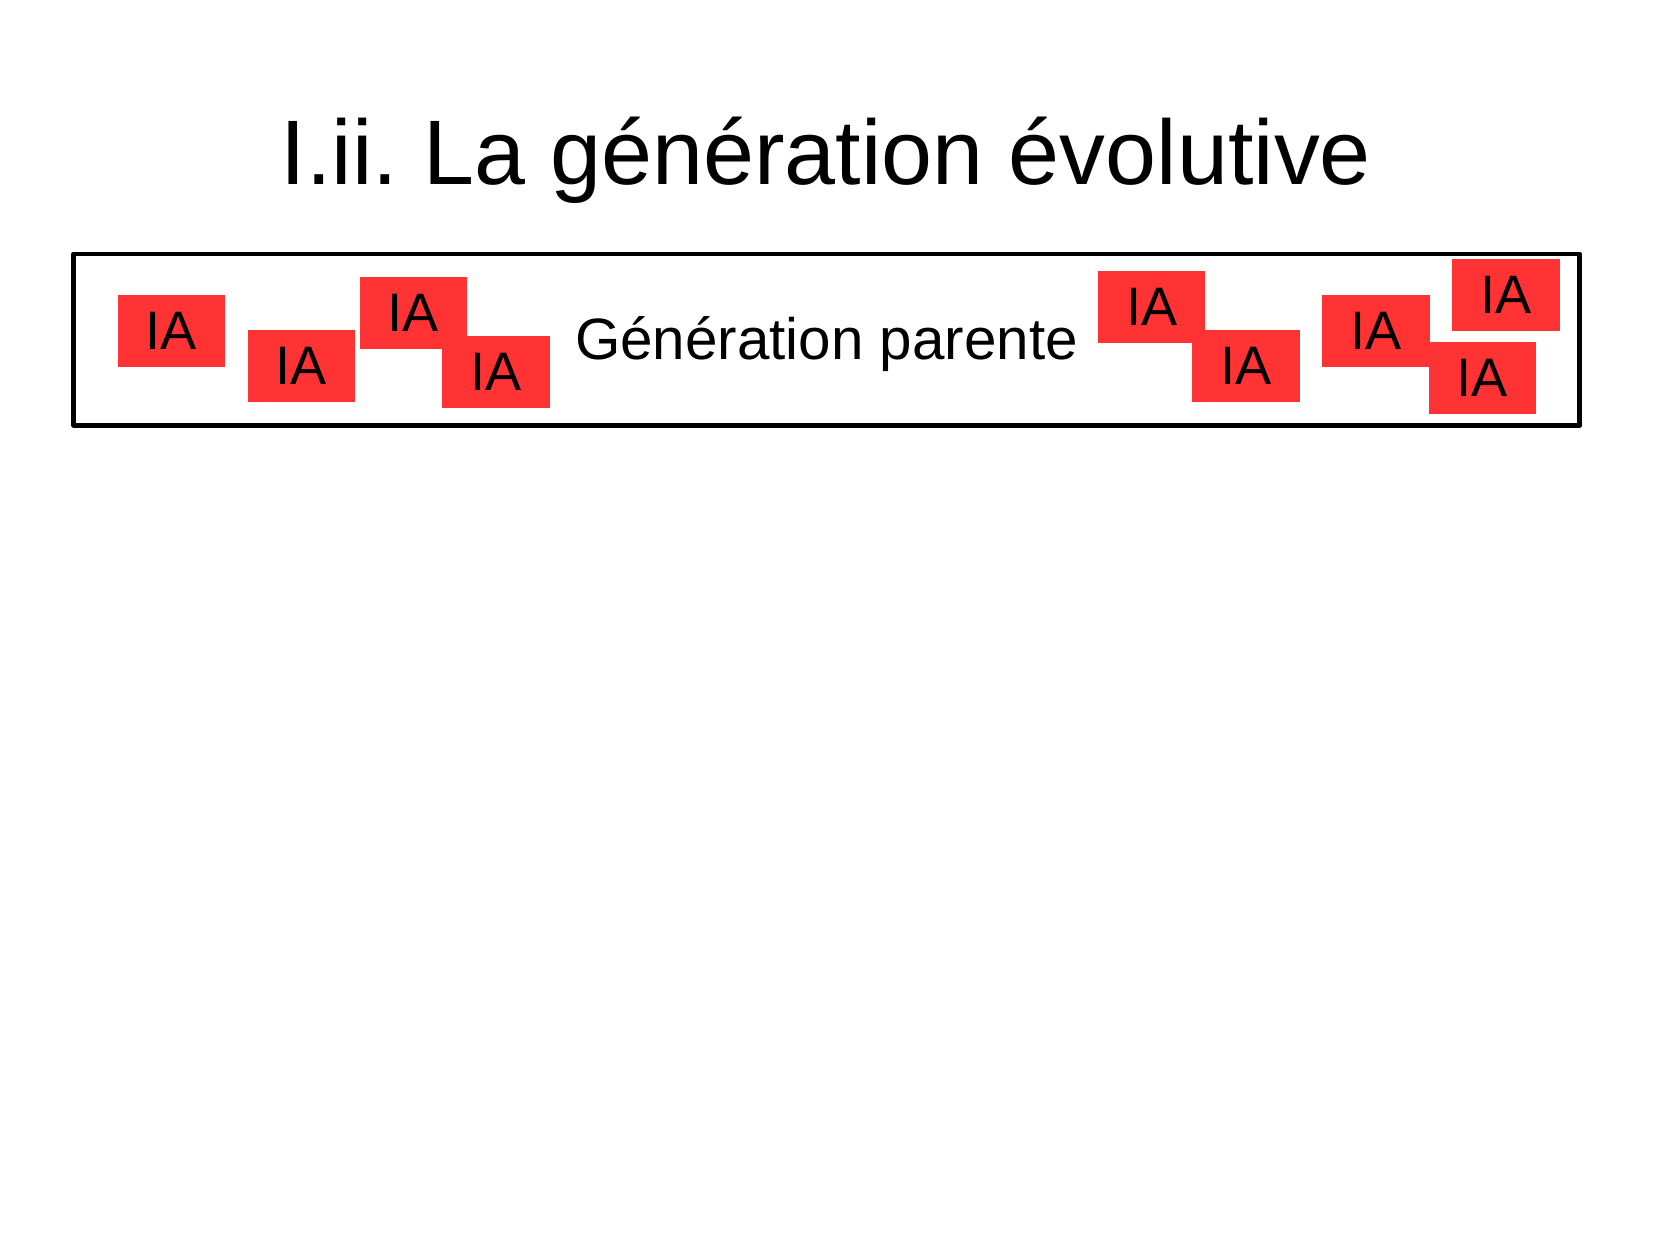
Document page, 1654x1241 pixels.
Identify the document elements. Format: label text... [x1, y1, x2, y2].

title I.ii. La génération évolutive [82, 49, 1571, 253]
text_box IA [1098, 271, 1205, 343]
text_box IA [248, 330, 355, 402]
text_box Génération parente [73, 253, 1580, 426]
text_box IA [118, 295, 225, 367]
text_box IA [360, 277, 467, 349]
text_box IA [1429, 342, 1536, 414]
text_box IA [1192, 330, 1300, 402]
text_box IA [1452, 259, 1560, 331]
text_box IA [1322, 295, 1430, 367]
text_box IA [442, 336, 550, 408]
